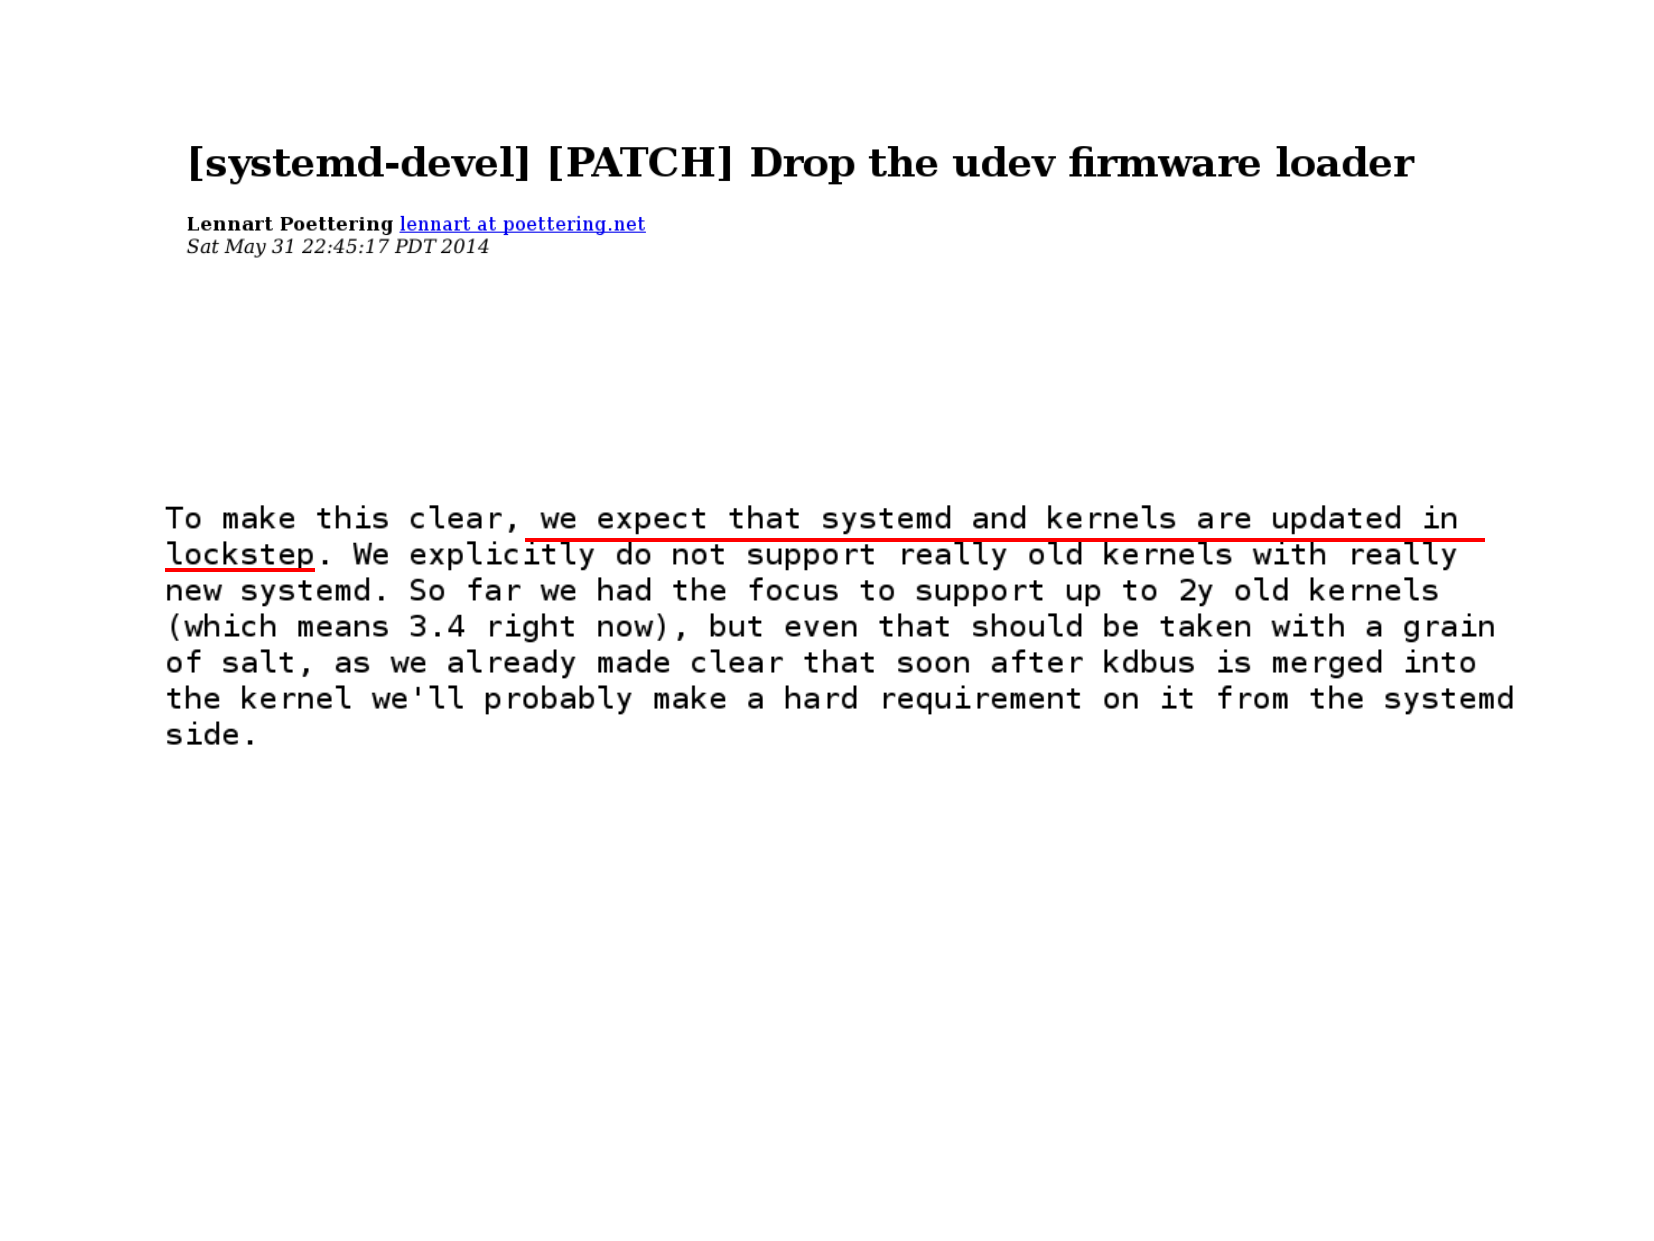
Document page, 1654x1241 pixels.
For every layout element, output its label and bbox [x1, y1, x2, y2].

picture [153, 494, 1654, 766]
picture [180, 136, 1531, 271]
